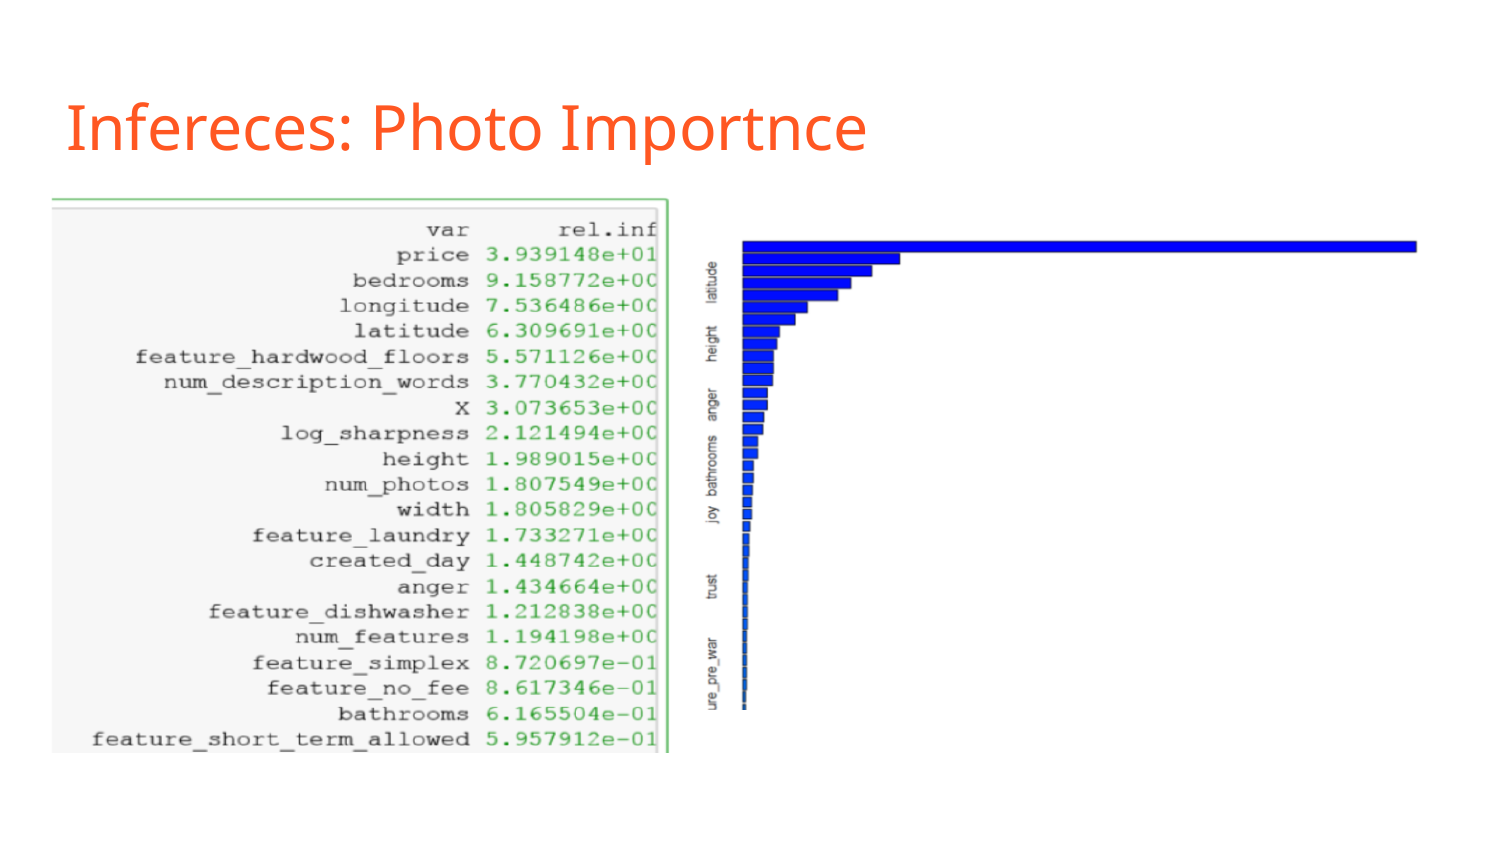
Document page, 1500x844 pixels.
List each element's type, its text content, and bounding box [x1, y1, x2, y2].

picture [51, 189, 1451, 753]
title Infereces: Photo Importnce [51, 72, 1449, 167]
